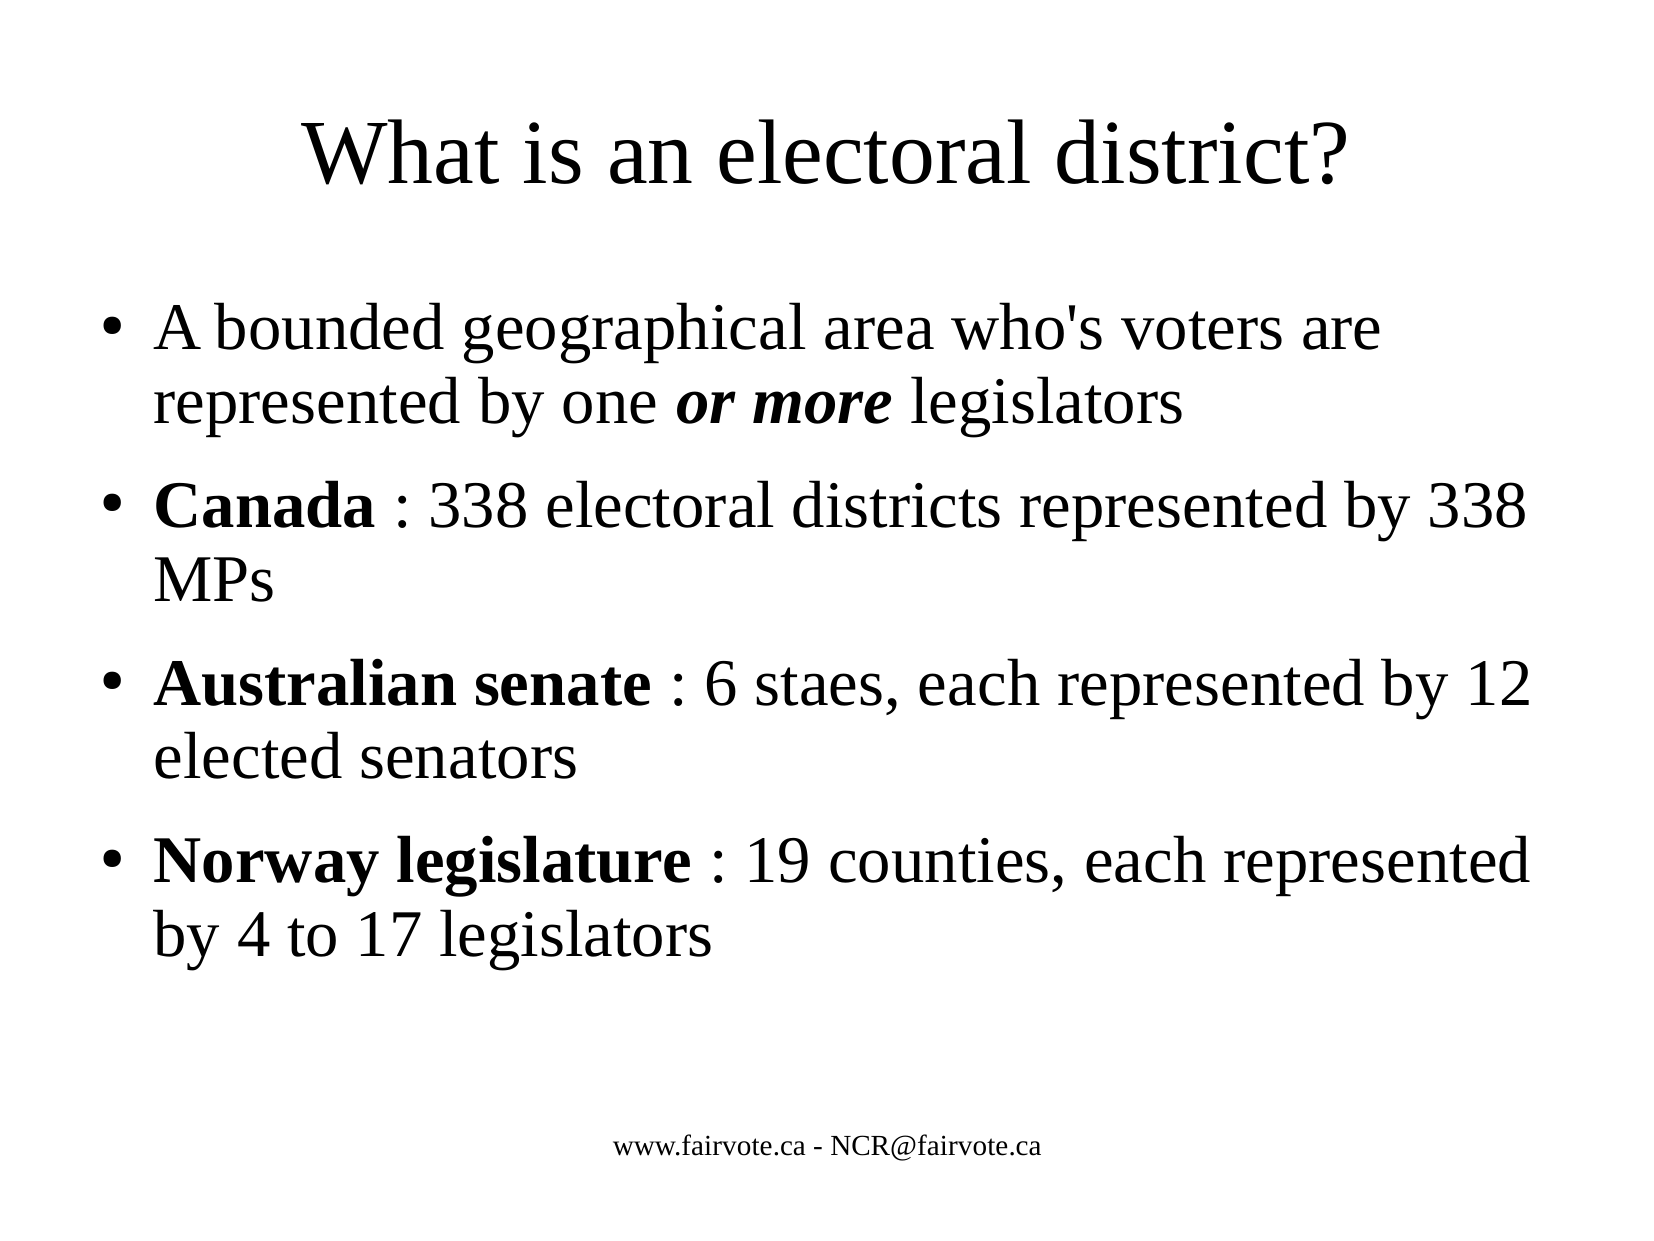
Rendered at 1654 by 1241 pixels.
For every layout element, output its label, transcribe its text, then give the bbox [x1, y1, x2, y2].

list A bounded geographical area who's voters are represented by one or more legislators Canada : 338 electoral districts represented by 338 MPs Australian senate : 6 staes, each represented by 12 elected senators Norway legislature : 19 counties, each represented by 4 to 17 legislators [82, 290, 1538, 1109]
title What is an electoral district? [82, 56, 1571, 250]
